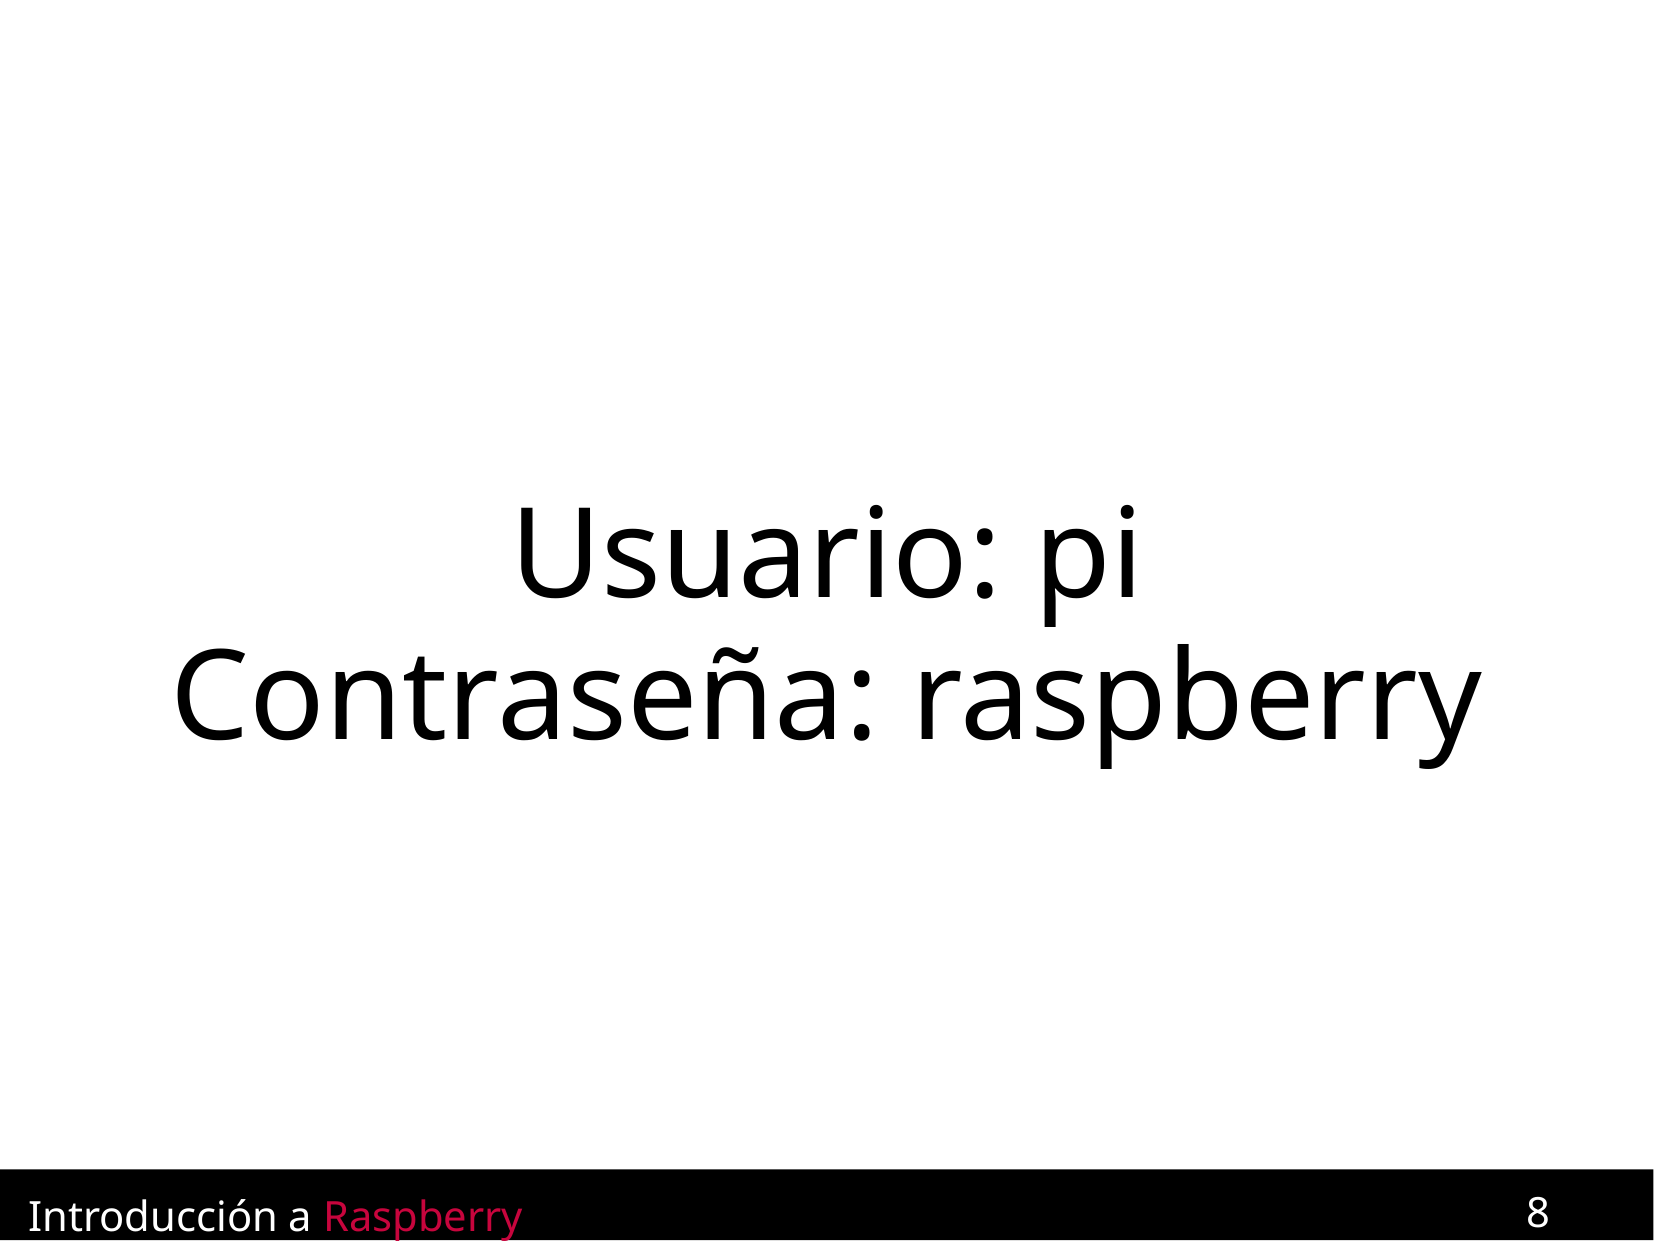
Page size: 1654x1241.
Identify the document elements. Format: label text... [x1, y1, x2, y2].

title Usuario: pi [82, 445, 1571, 587]
title Contraseña: raspberry [82, 587, 1571, 795]
text_box Introducción a Raspberry Pi [13, 1179, 556, 1241]
text_box <number> [1521, 1175, 1654, 1241]
text_box [0, 0, 1654, 1241]
